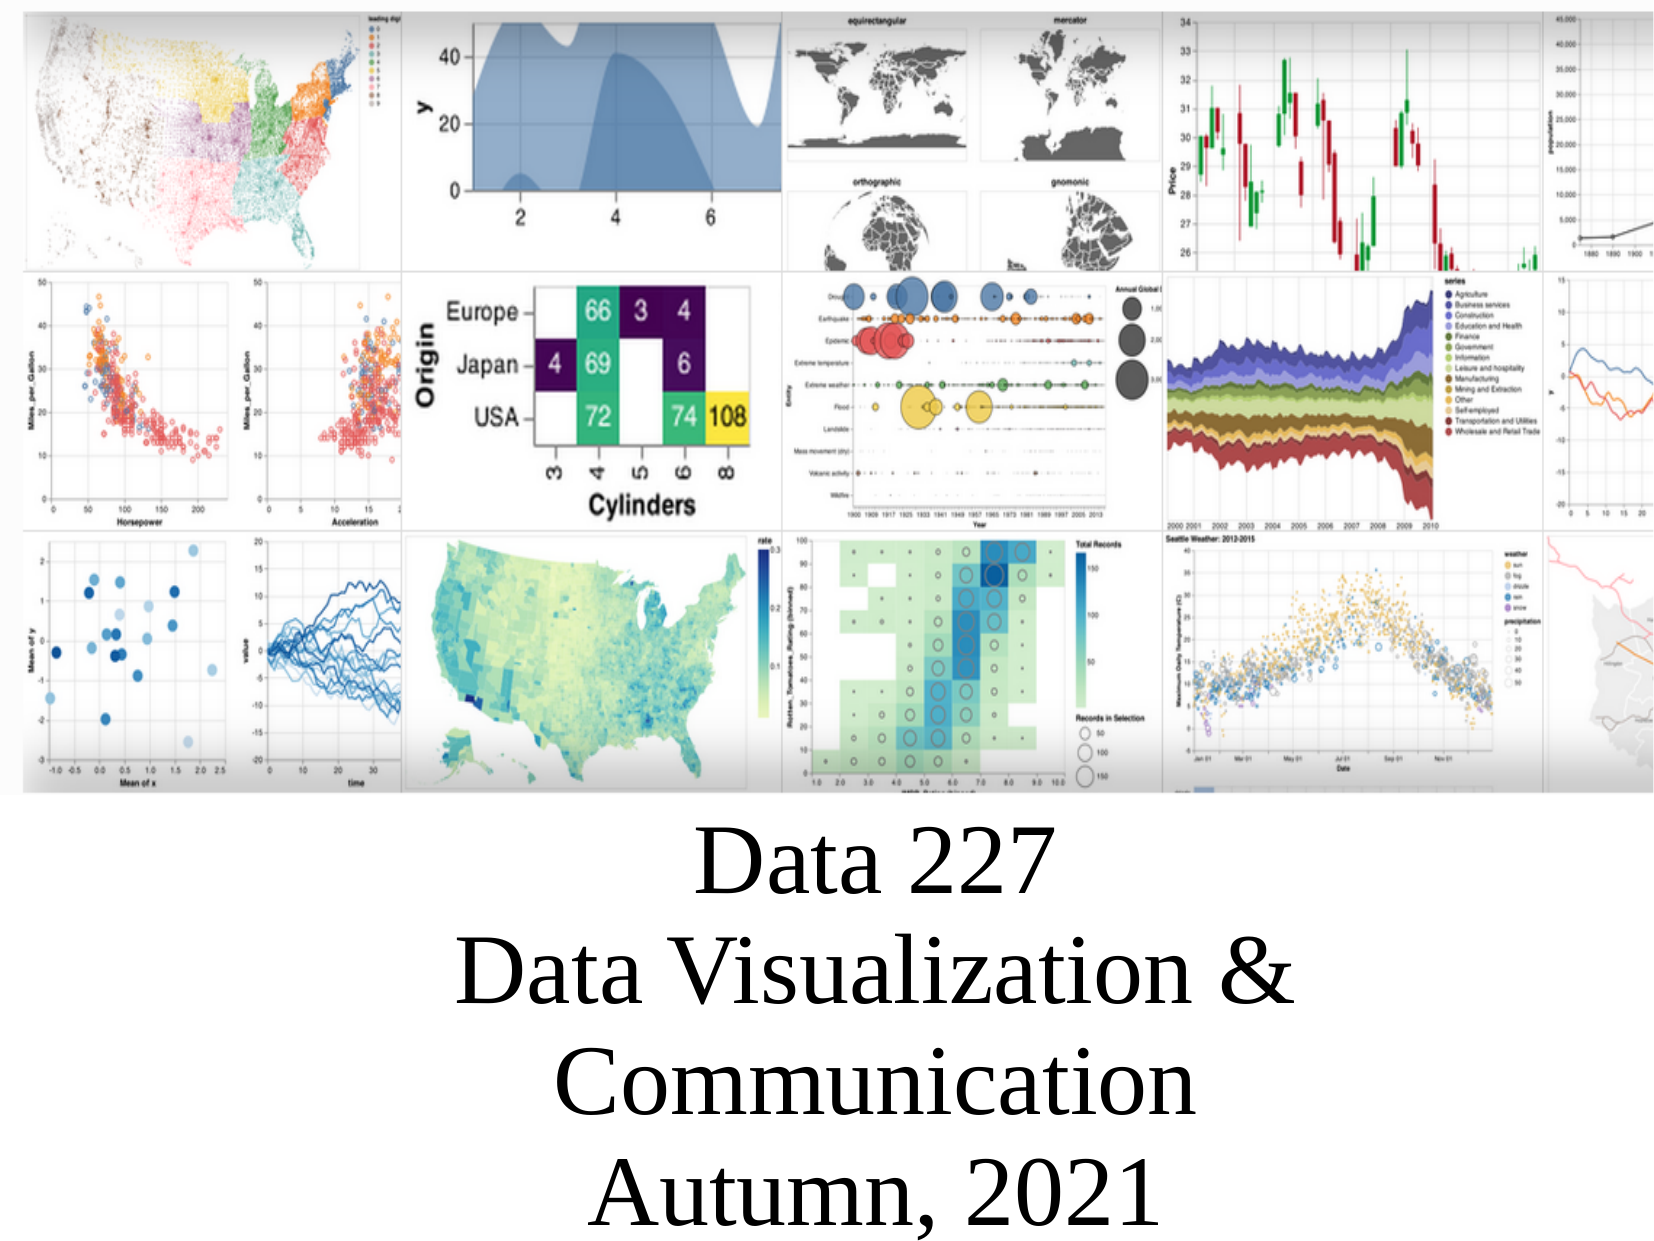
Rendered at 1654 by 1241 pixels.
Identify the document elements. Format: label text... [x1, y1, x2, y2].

text_box Data 227 Data Visualization & Communication Autumn, 2021 [131, 579, 1621, 1241]
picture [0, 0, 1654, 796]
